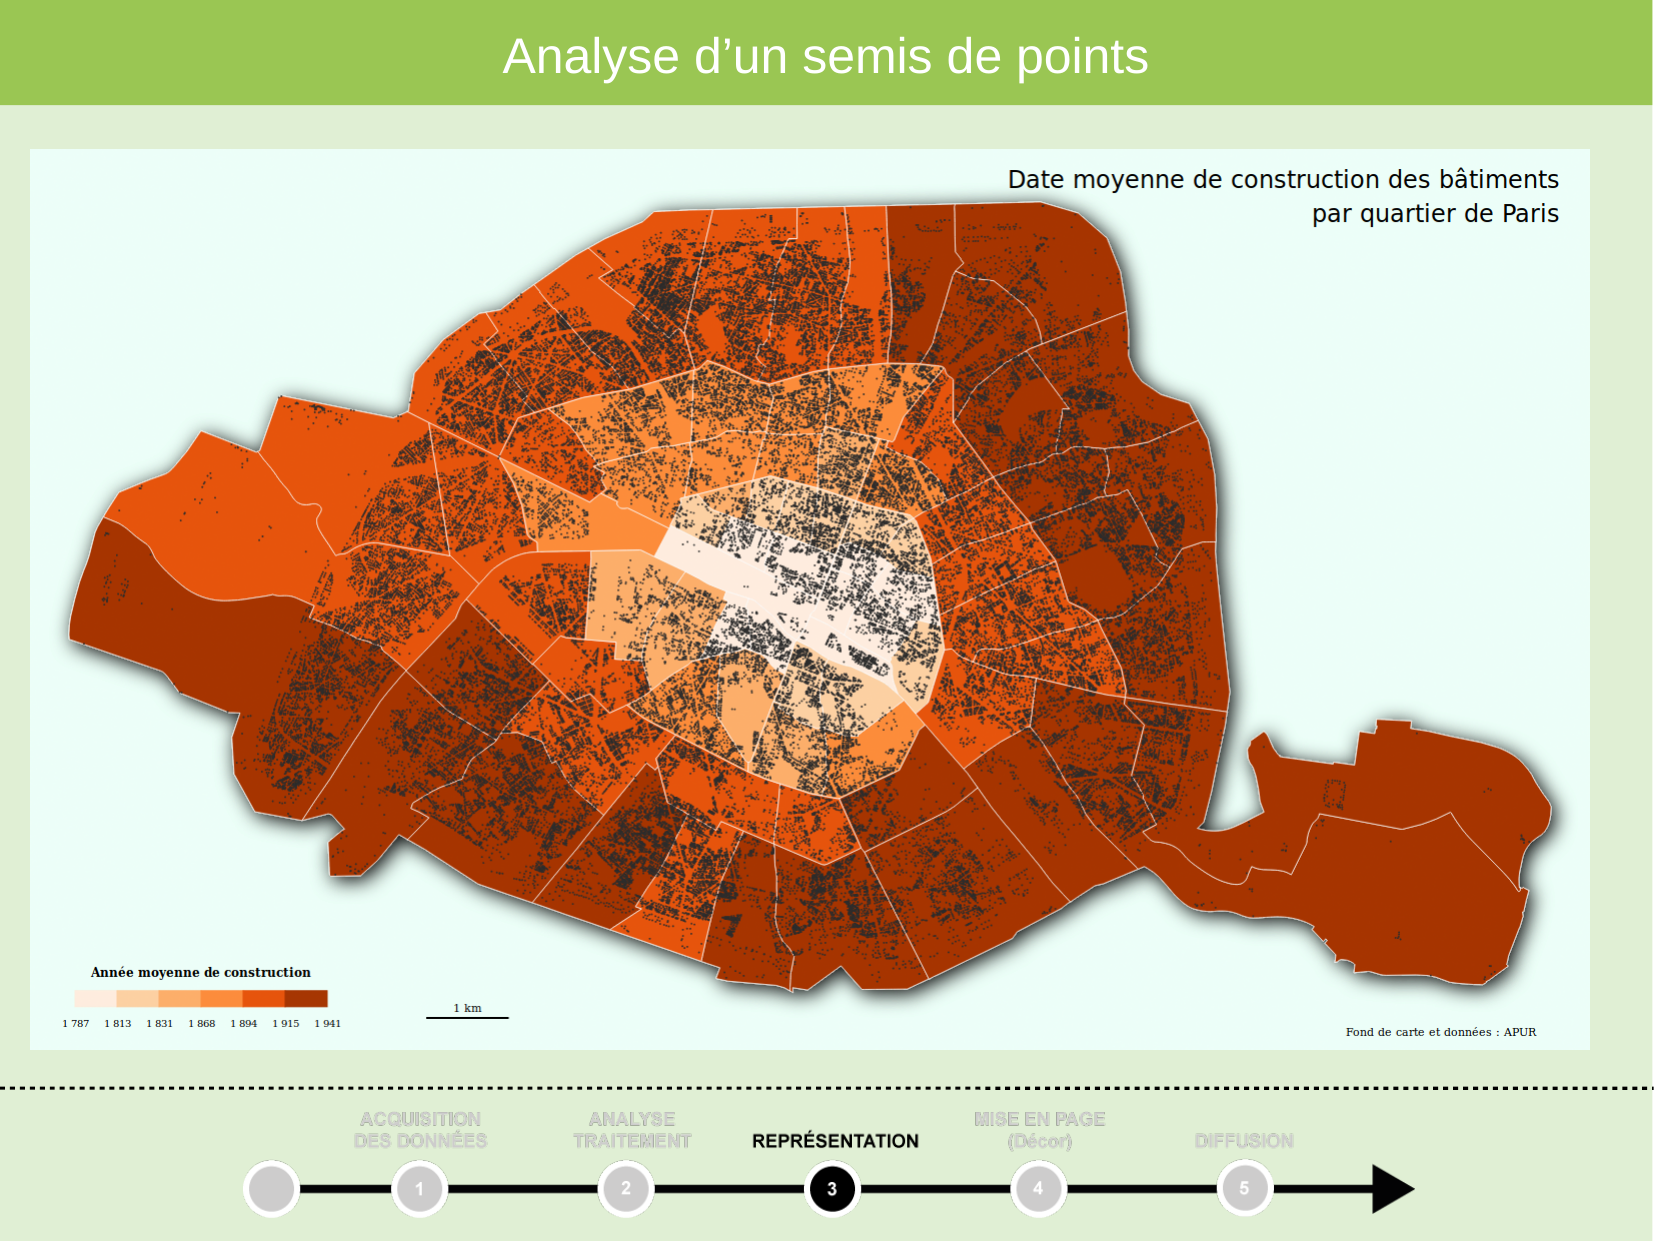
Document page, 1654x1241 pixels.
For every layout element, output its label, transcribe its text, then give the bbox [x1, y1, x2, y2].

text_box Analyse d’un semis de points [82, 19, 1570, 88]
picture [30, 149, 1590, 1050]
picture [243, 1109, 1415, 1218]
